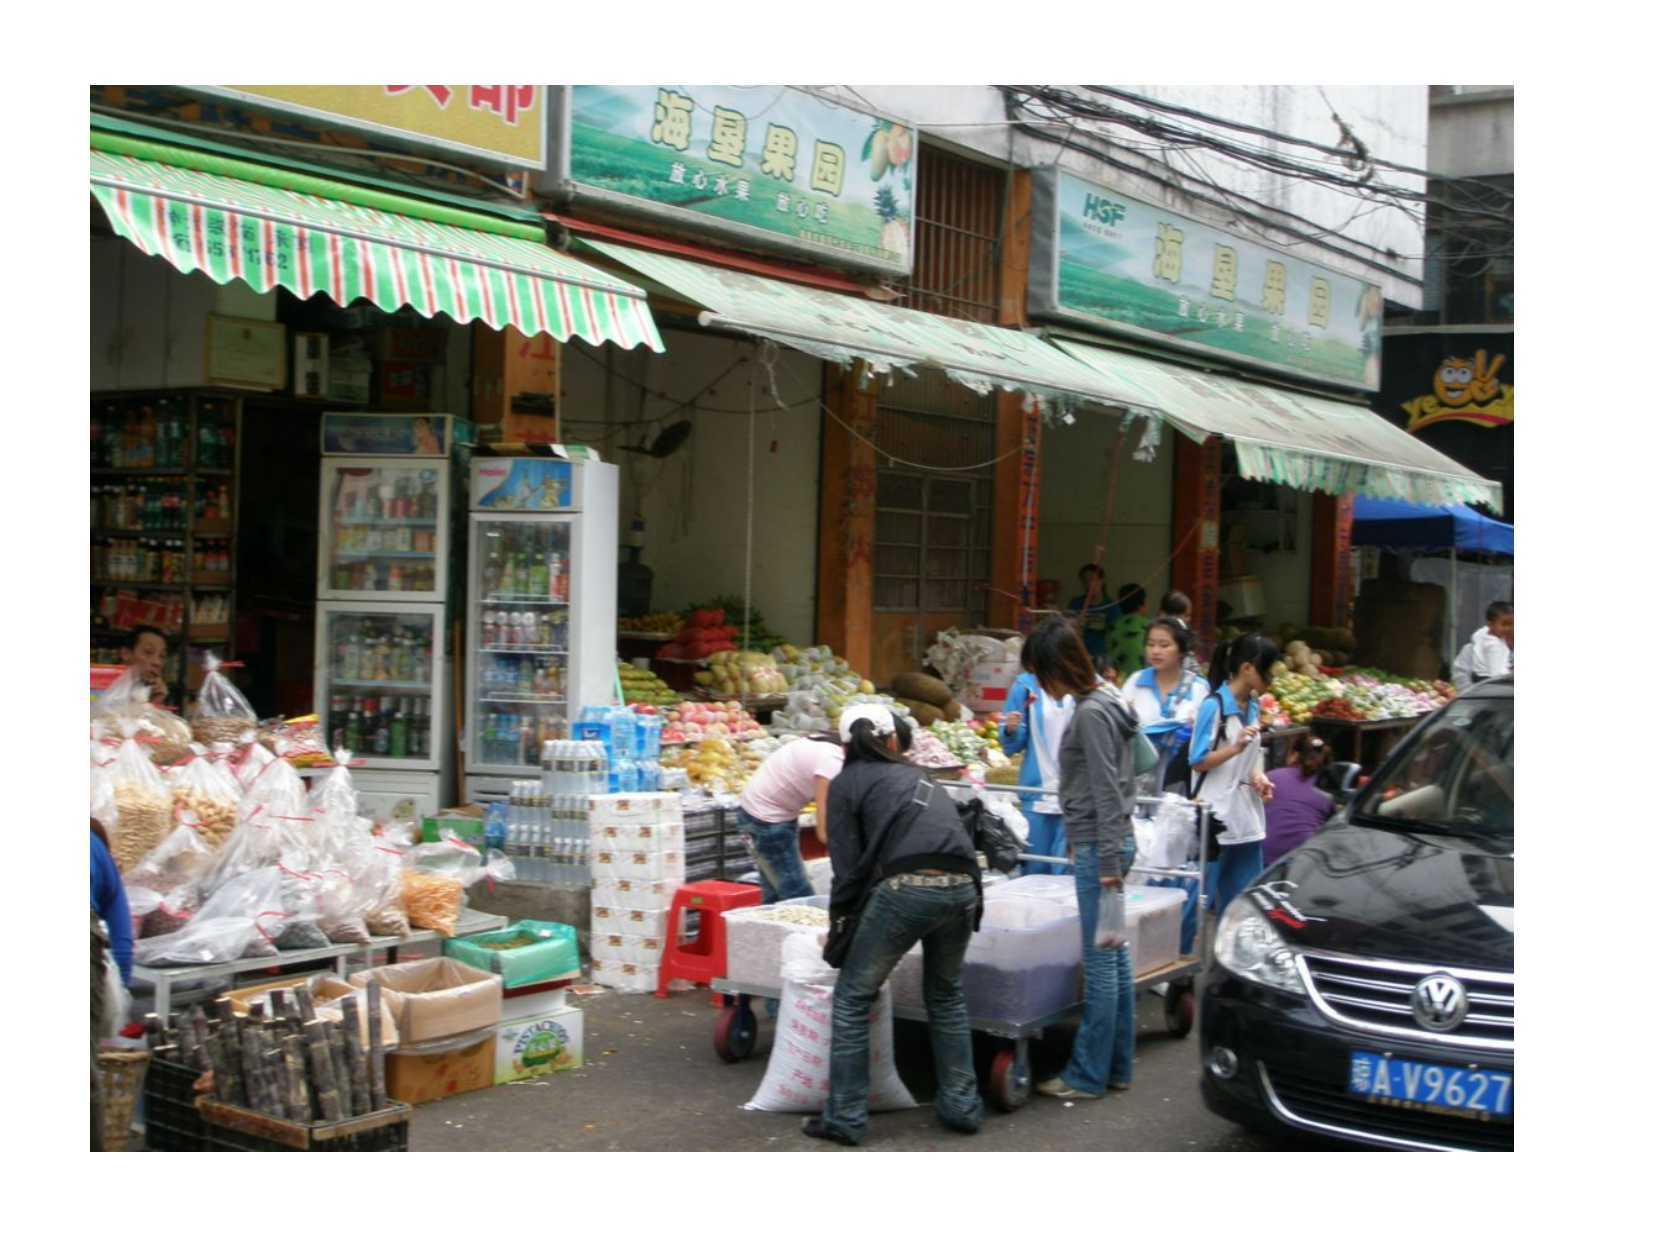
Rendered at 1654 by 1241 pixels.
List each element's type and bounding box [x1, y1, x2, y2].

picture [90, 85, 1514, 1152]
